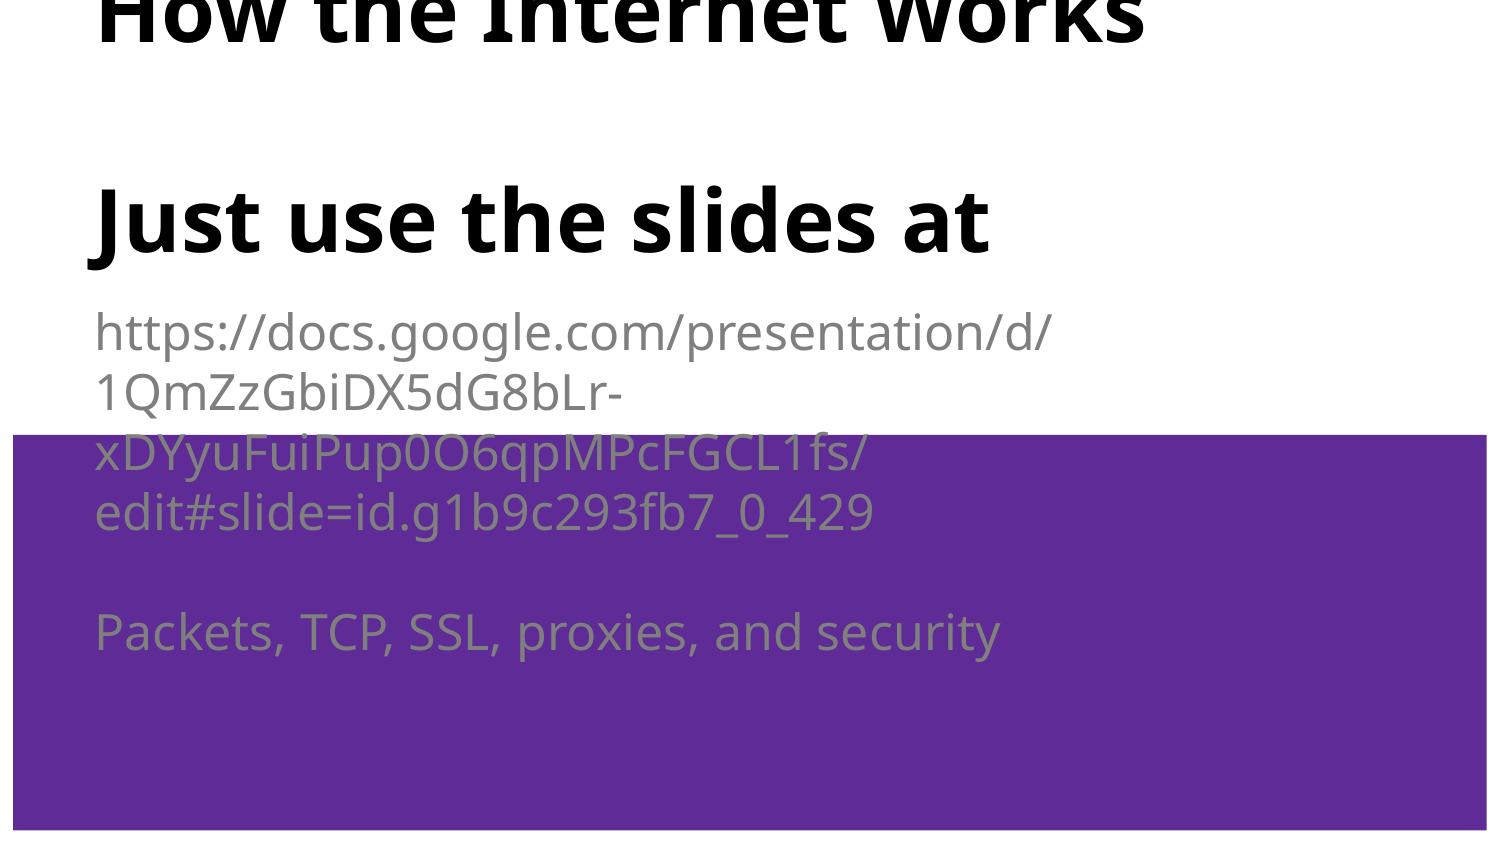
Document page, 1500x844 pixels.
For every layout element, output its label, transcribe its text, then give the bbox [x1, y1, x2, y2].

title How the Internet Works Just use the slides at [79, 43, 1423, 285]
subtitle https://docs.google.com/presentation/d/1QmZzGbiDX5dG8bLr-xDYyuFuiPup0O6qpMPcFGCL1fs/edit#slide=id.g1b9c293fb7_0_429 Packets, TCP, SSL, proxies, and security [79, 285, 1423, 427]
